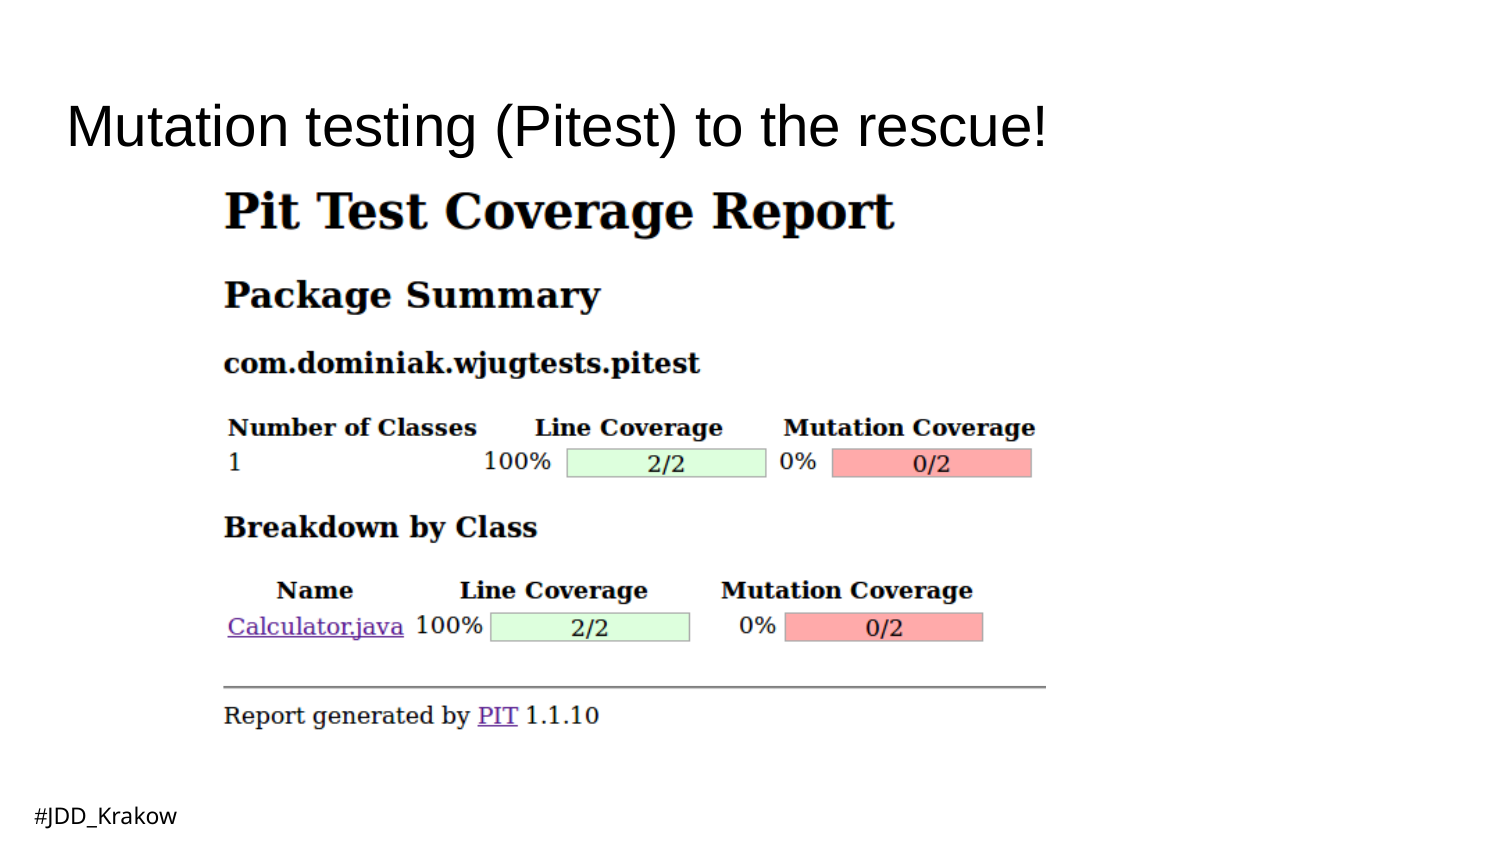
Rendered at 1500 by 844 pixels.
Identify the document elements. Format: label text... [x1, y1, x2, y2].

text_box #JDD_Krakow [0, 786, 247, 844]
picture [218, 187, 1046, 735]
title Mutation testing (Pitest) to the rescue! [51, 72, 1449, 167]
